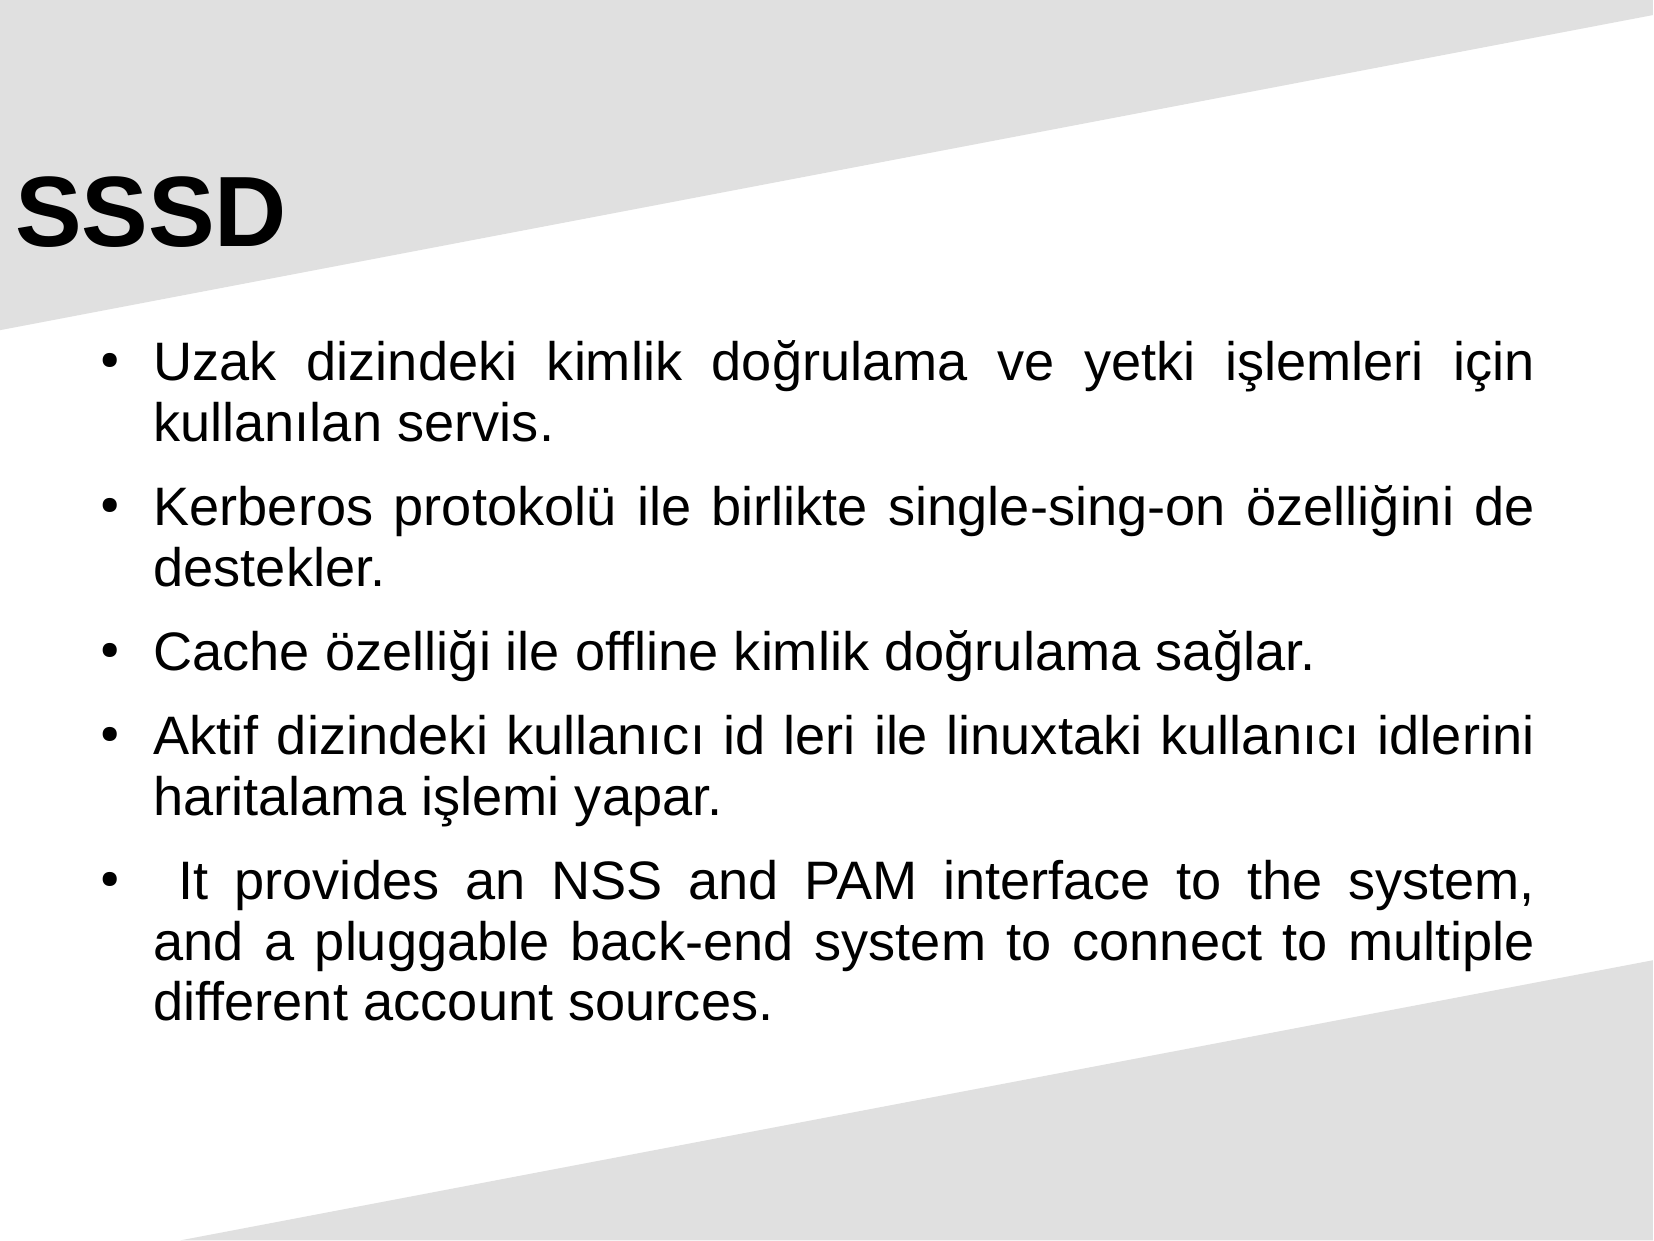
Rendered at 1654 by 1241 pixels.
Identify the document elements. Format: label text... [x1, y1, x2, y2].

title SSSD [15, 107, 1503, 316]
list Uzak dizindeki kimlik doğrulama ve yetki işlemleri için kullanılan servis. Kerberos protokolü ile birlikte single-sing-on özelliğini de destekler. Cache özelliği ile offline kimlik doğrulama sağlar. Aktif dizindeki kullanıcı id leri ile linuxtaki kullanıcı idlerini haritalama işlemi yapar. It provides an NSS and PAM interface to the system, and a pluggable back-end system to connect to multiple different account sources. [82, 331, 1538, 1052]
